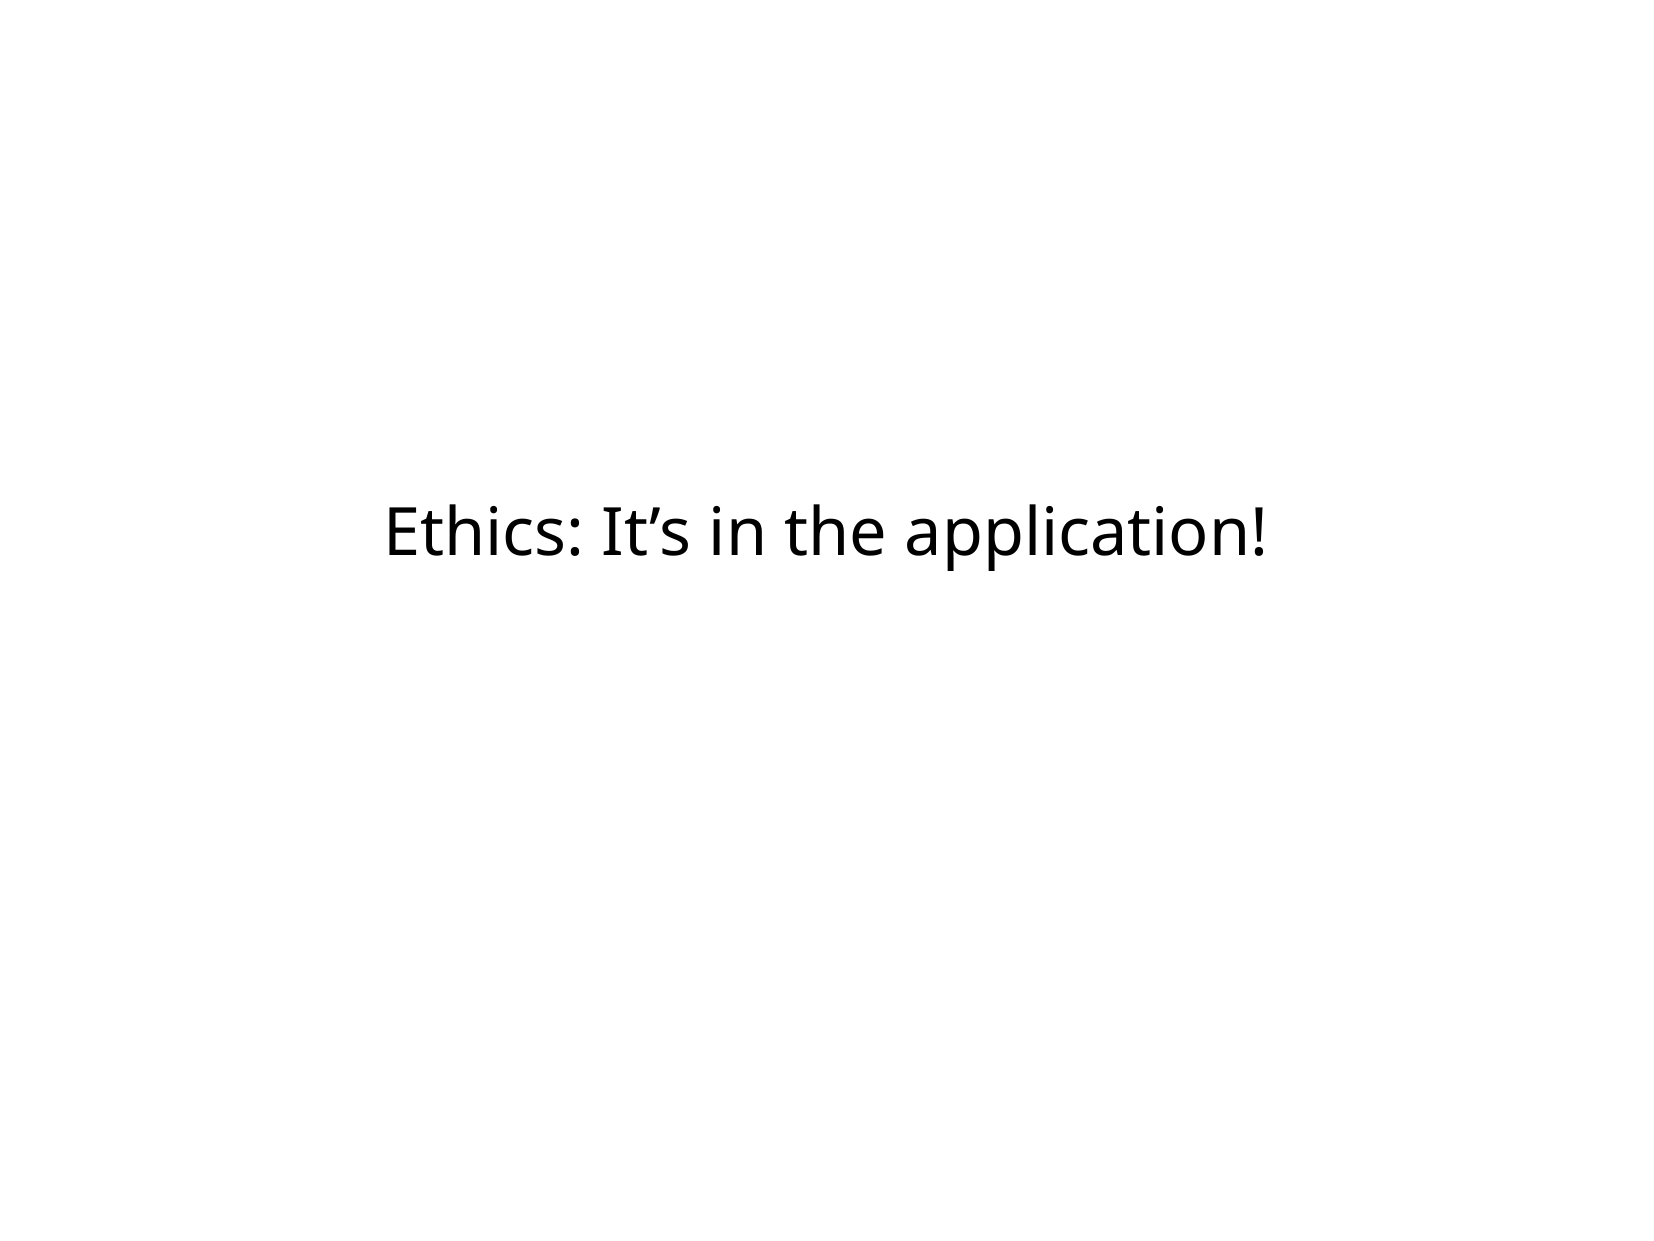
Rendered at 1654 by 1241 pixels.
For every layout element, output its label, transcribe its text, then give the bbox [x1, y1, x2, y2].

subtitle Ethics: It’s in the application! [82, 49, 1571, 1010]
